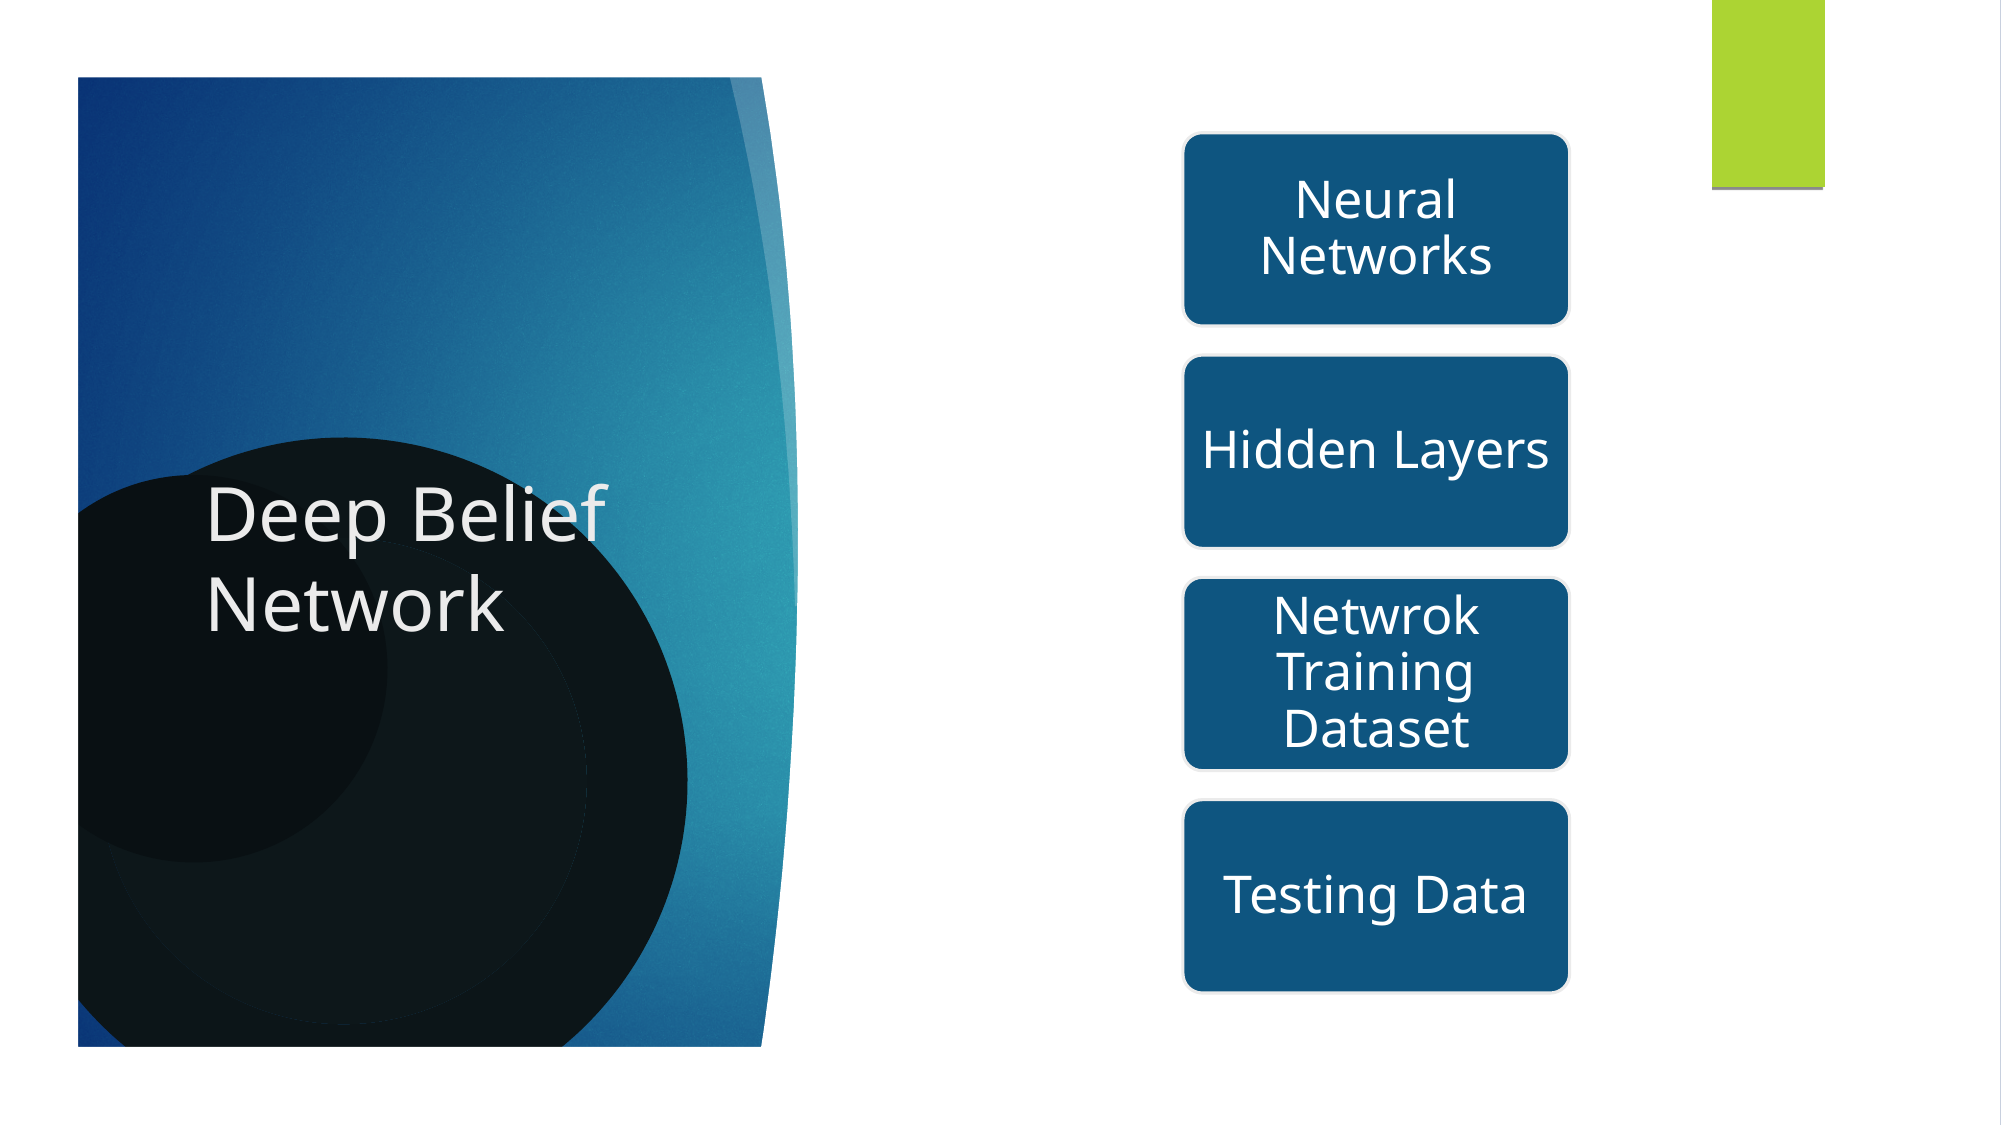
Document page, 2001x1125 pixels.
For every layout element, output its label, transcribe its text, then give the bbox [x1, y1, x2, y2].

text_box Hidden Layers [1182, 355, 1570, 549]
text_box [0, 0, 2000, 1125]
title Deep Belief Network [189, 159, 673, 953]
text_box Testing Data [1182, 799, 1570, 994]
text_box Netwrok Training Dataset [1182, 577, 1570, 771]
text_box Neural Networks [1182, 132, 1570, 327]
